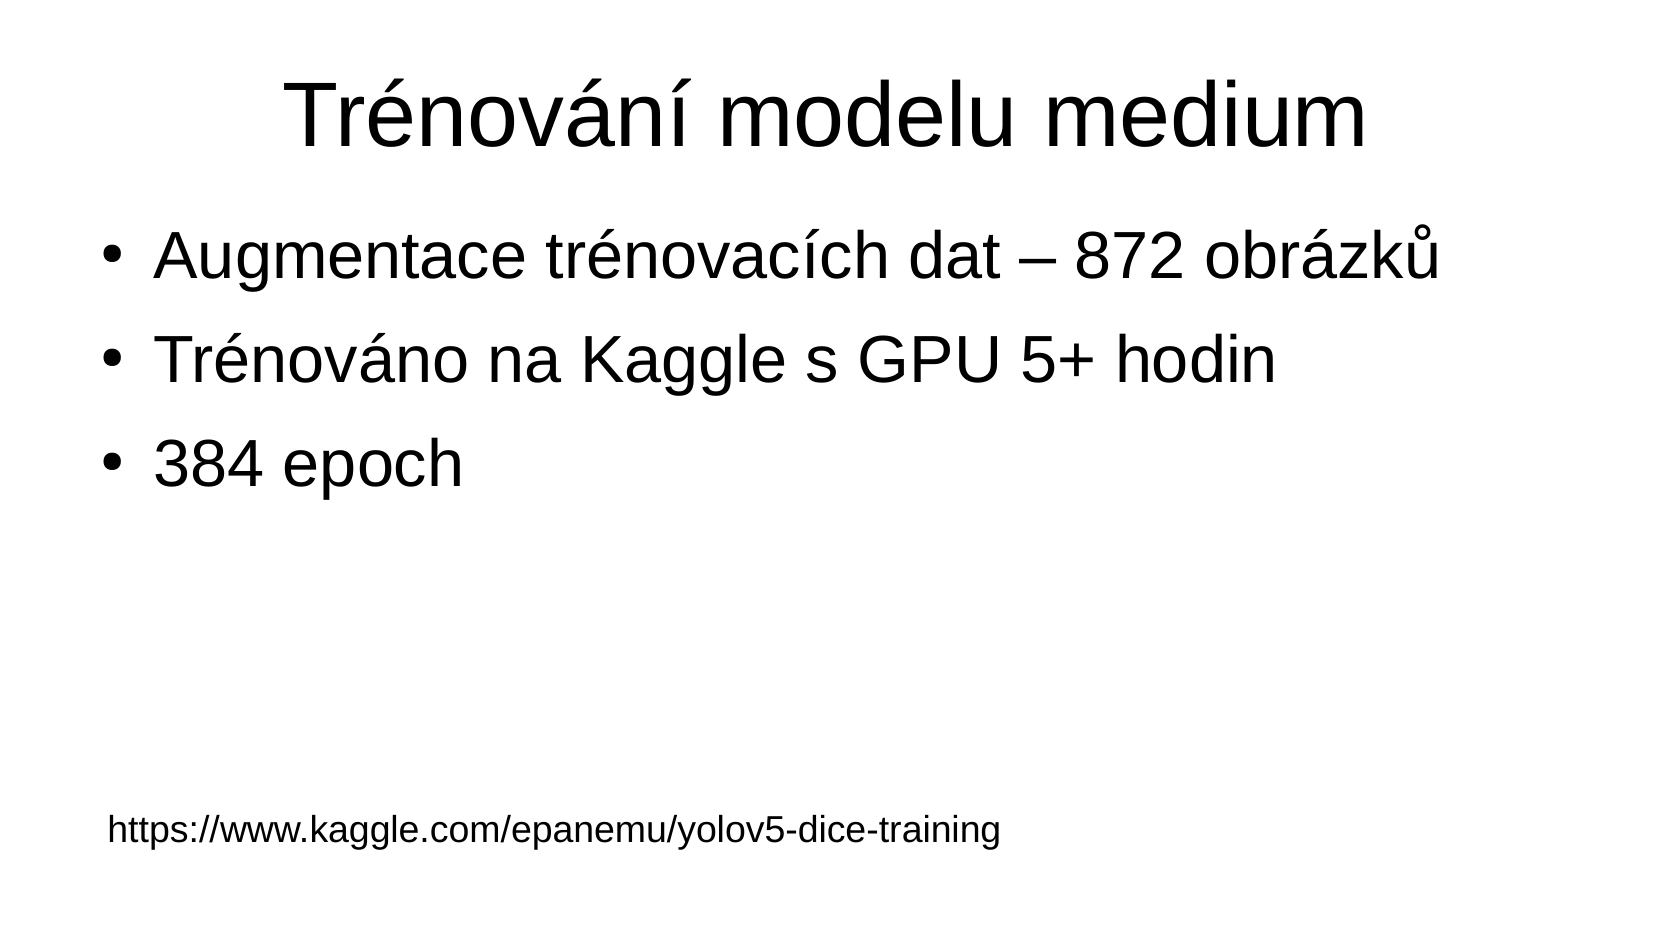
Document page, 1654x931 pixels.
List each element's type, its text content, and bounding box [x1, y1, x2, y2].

list Augmentace trénovacích dat – 872 obrázků Trénováno na Kaggle s GPU 5+ hodin 384 epoch [82, 217, 1571, 758]
text_box https://www.kaggle.com/epanemu/yolov5-dice-training [92, 801, 1017, 859]
title Trénování modelu medium [82, 37, 1571, 193]
